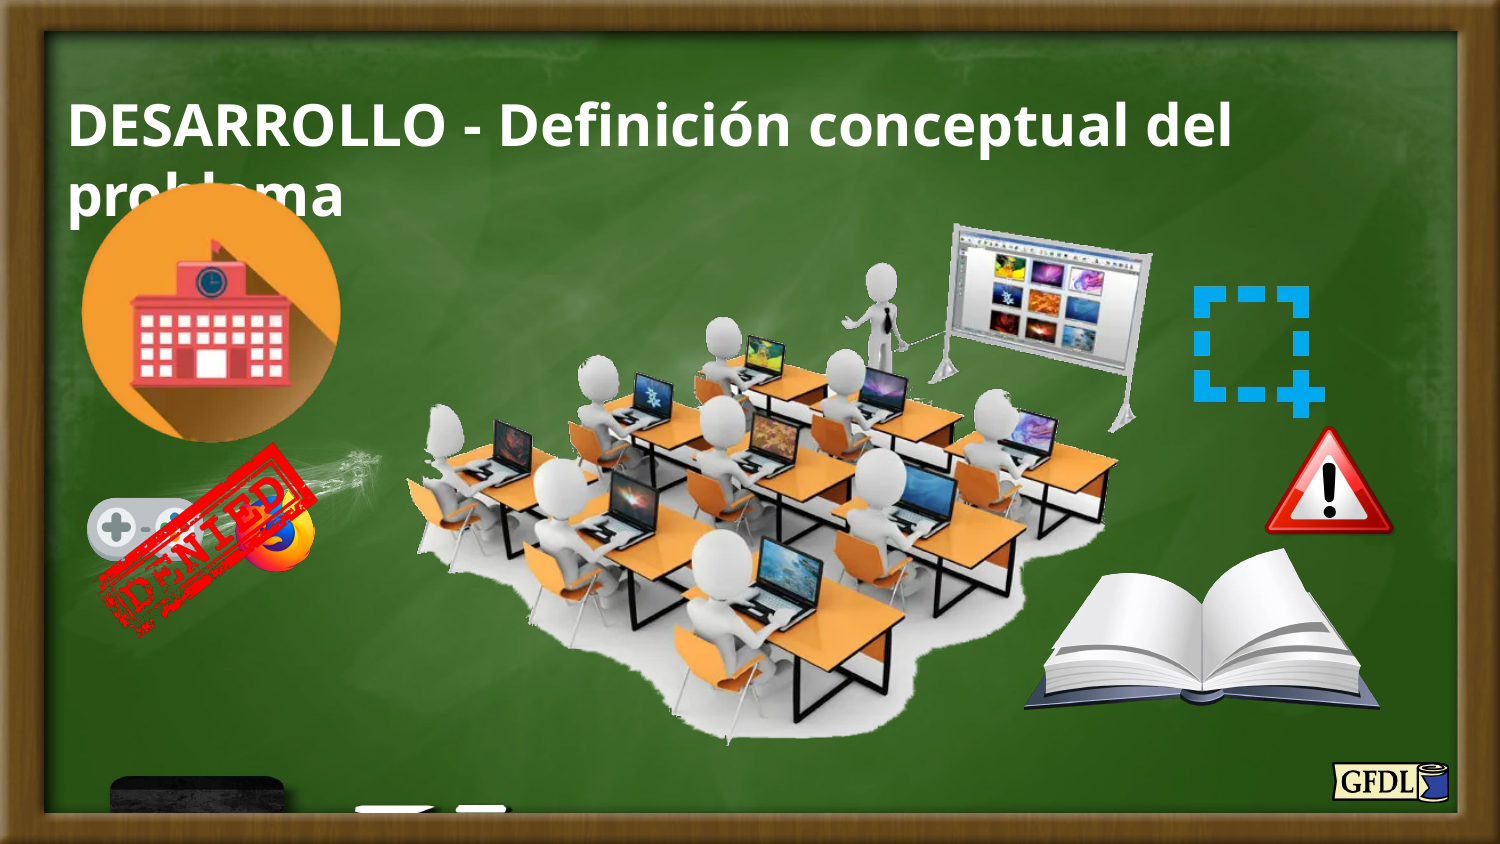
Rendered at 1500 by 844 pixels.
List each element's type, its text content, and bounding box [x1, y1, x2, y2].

picture [0, 0, 1500, 844]
title DESARROLLO - Definición conceptual del problema [51, 72, 1449, 167]
